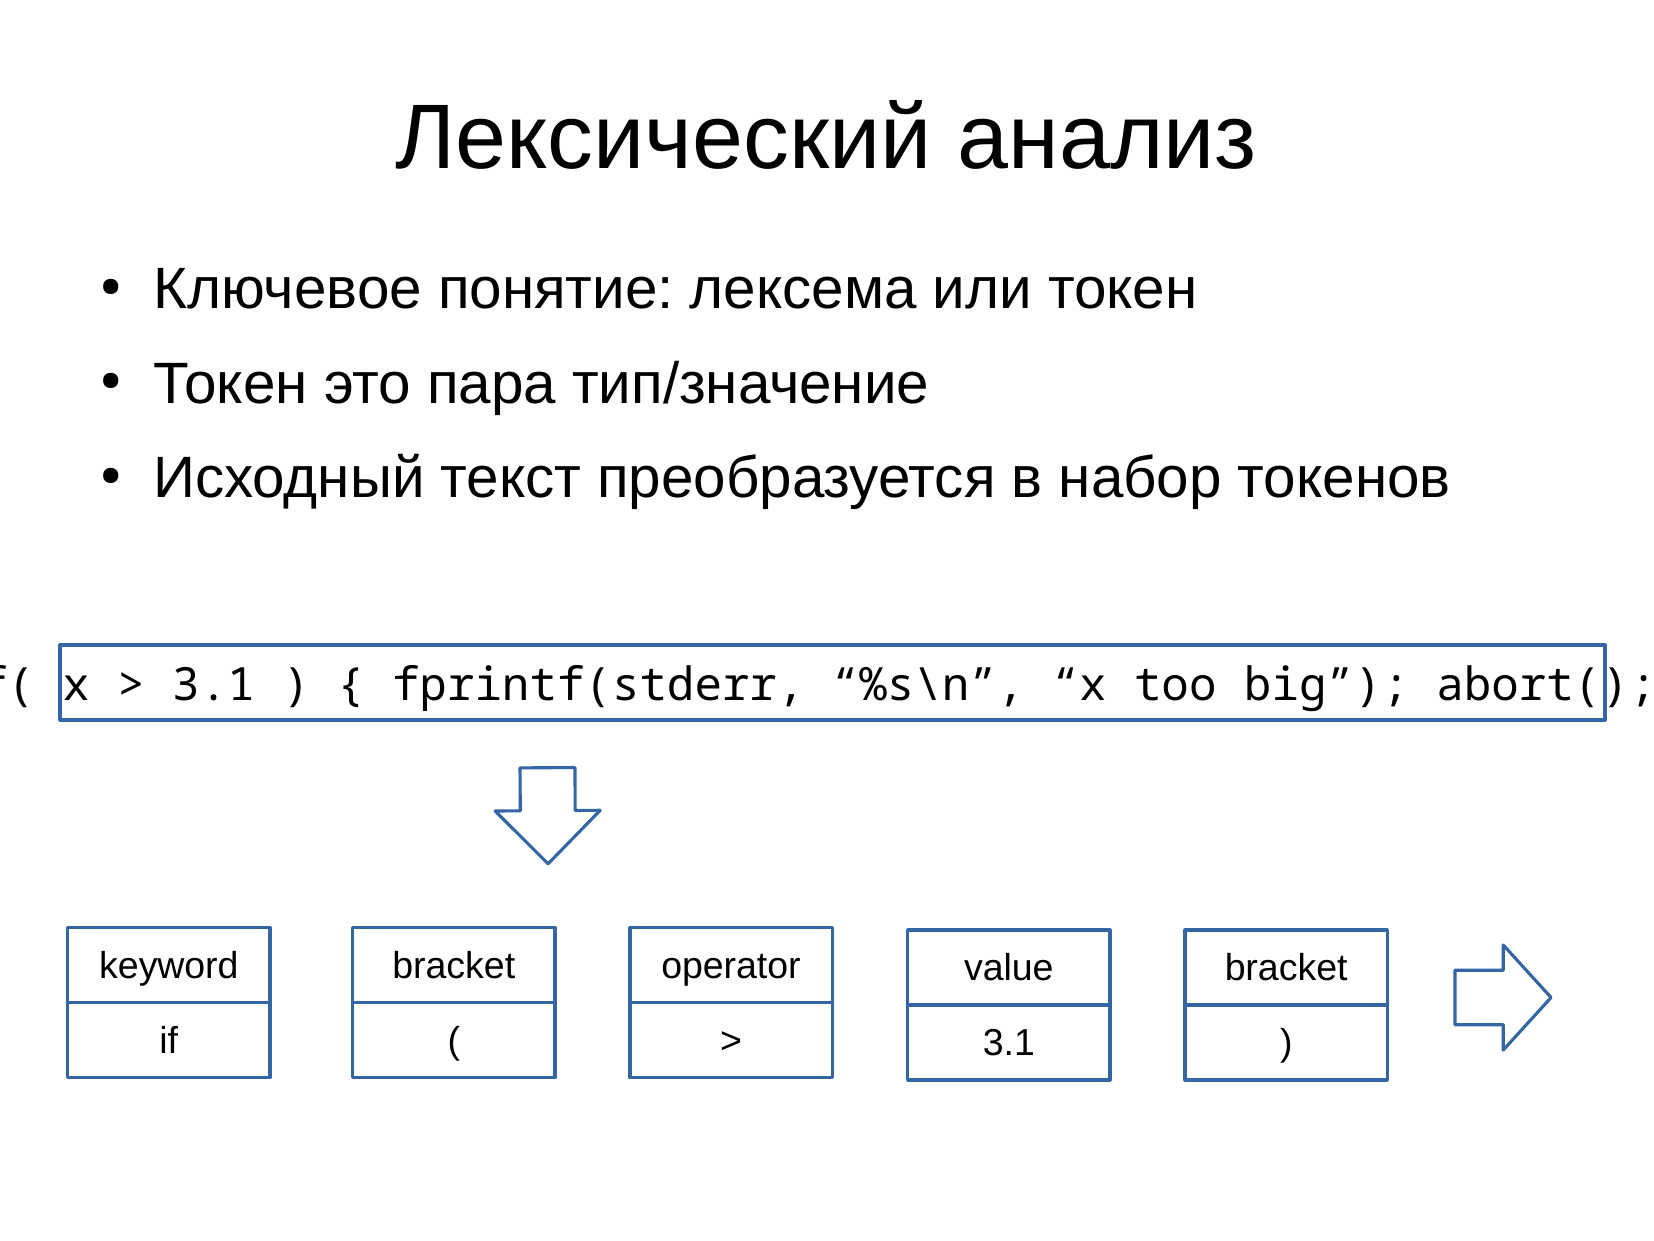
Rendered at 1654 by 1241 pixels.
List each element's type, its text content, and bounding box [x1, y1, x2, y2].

text_box [1455, 945, 1552, 1051]
text_box bracket [1185, 930, 1388, 1005]
text_box [495, 767, 601, 864]
text_box ) [1185, 1005, 1388, 1081]
text_box if [67, 1002, 271, 1078]
list Ключевое понятие: лексема или токен Токен это пара тип/значение Исходный текст преобразуется в набор токенов [82, 255, 1571, 601]
text_box bracket [352, 927, 556, 1002]
text_box operator [630, 927, 833, 1002]
text_box if( x > 3.1 ) { fprintf(stderr, “%s\n”, “x too big”); abort(); } [60, 645, 1606, 721]
text_box keyword [67, 927, 271, 1002]
text_box 3.1 [907, 1005, 1111, 1081]
text_box value [907, 930, 1111, 1005]
title Лексический анализ [82, 32, 1571, 241]
text_box > [630, 1002, 833, 1078]
text_box ( [352, 1002, 556, 1078]
